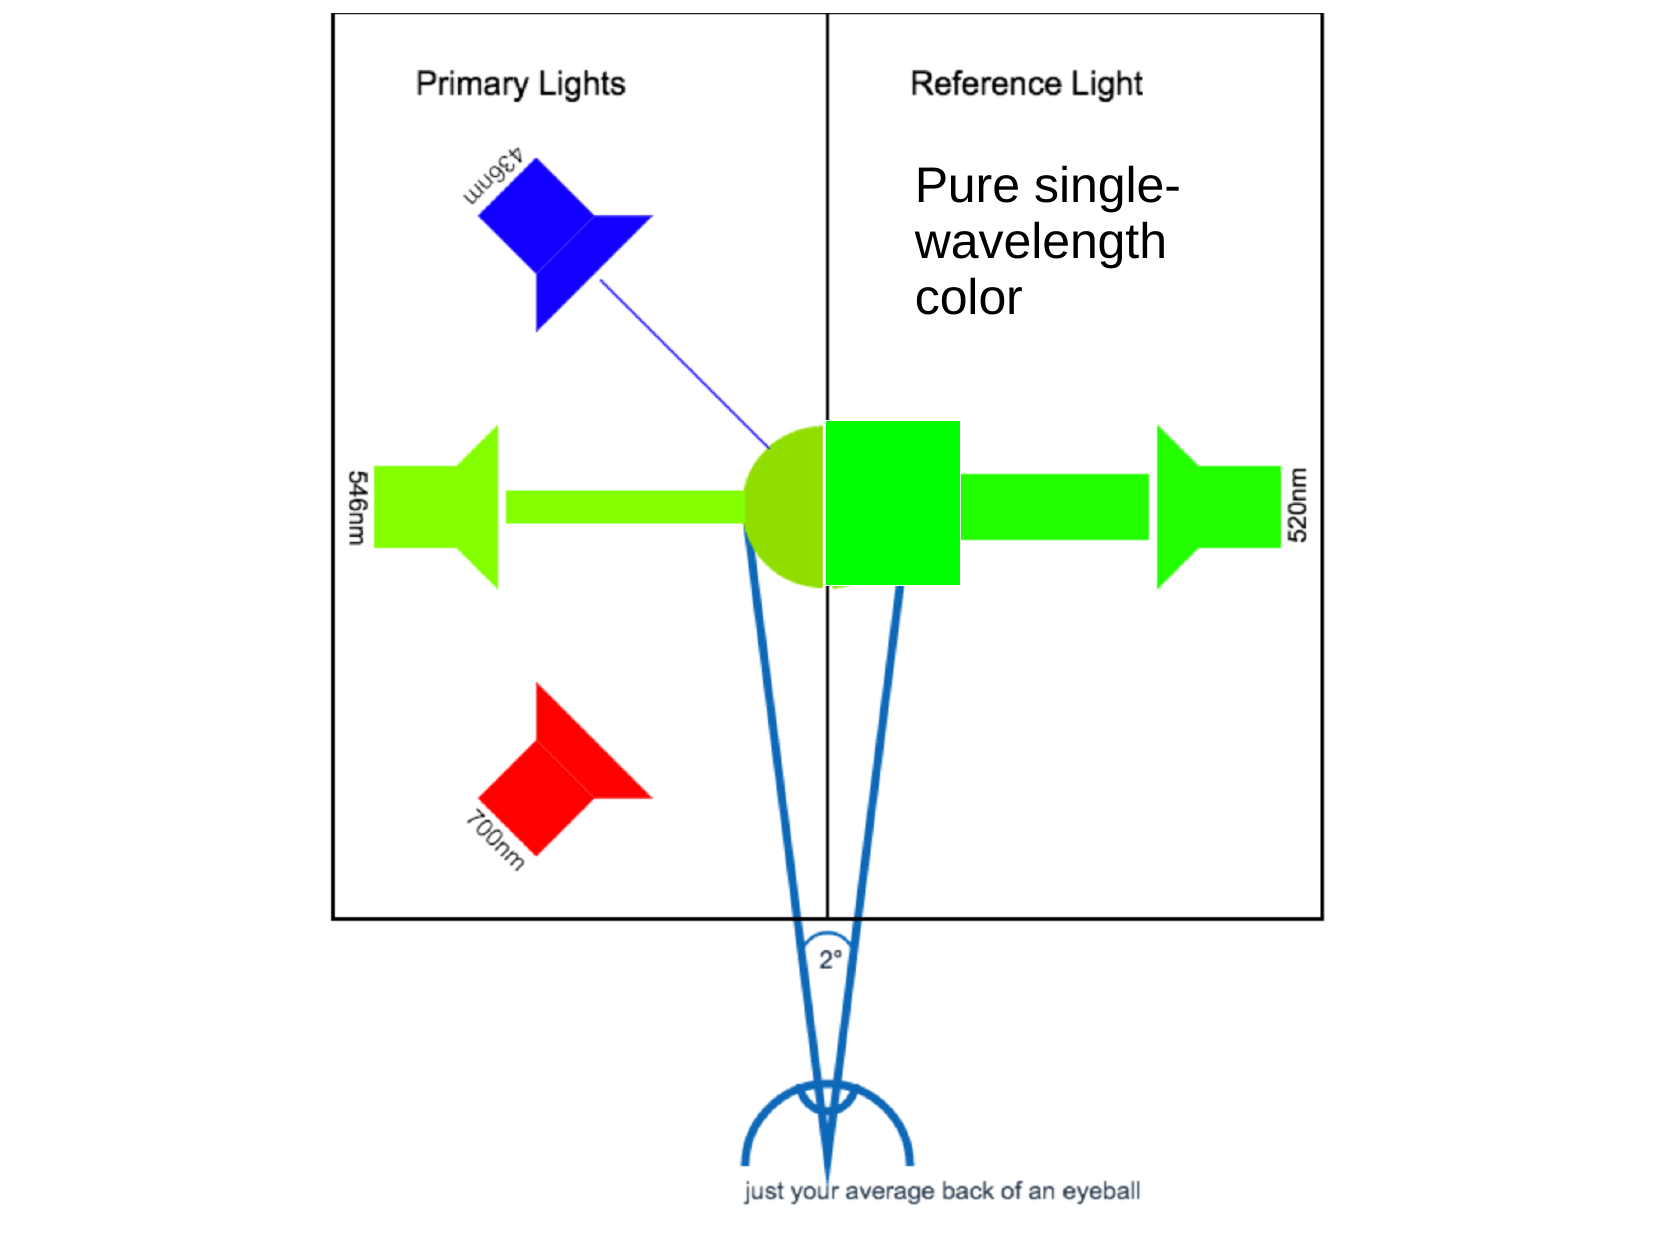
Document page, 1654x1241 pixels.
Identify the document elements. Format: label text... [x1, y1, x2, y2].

text_box Pure single-wavelength color [900, 150, 1231, 333]
text_box [825, 49, 1276, 586]
picture [209, 0, 1447, 1240]
